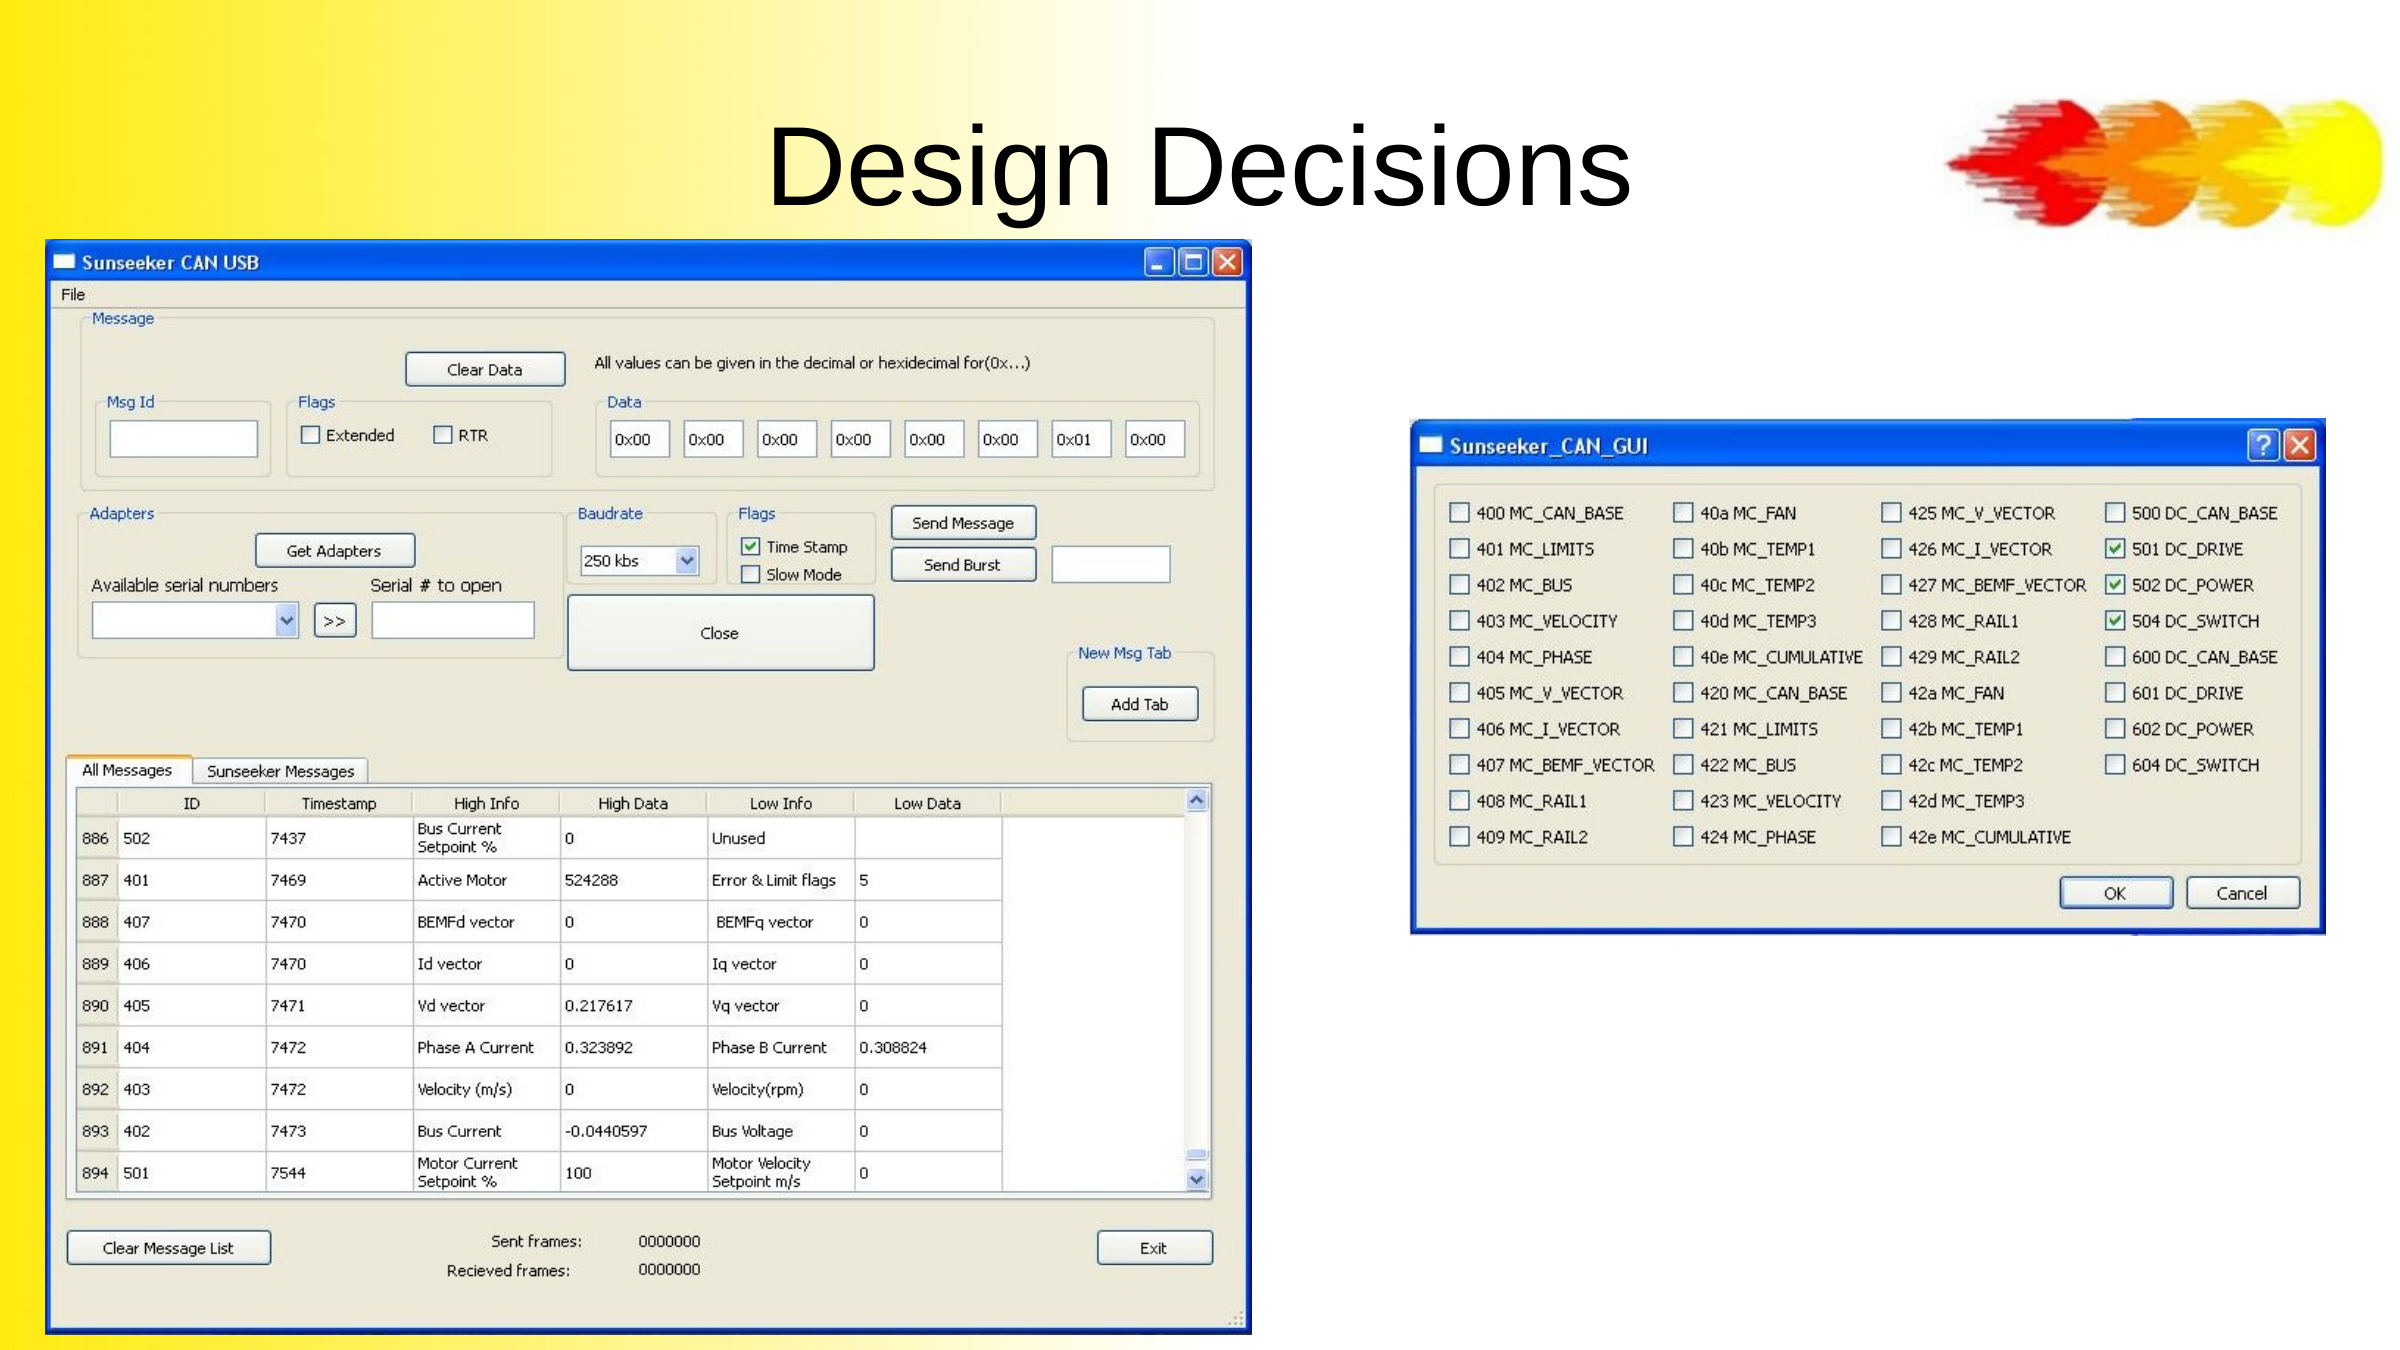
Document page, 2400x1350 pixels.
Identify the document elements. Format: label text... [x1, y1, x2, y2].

title Design Decisions [120, 53, 2280, 280]
picture [0, 0, 2400, 1350]
